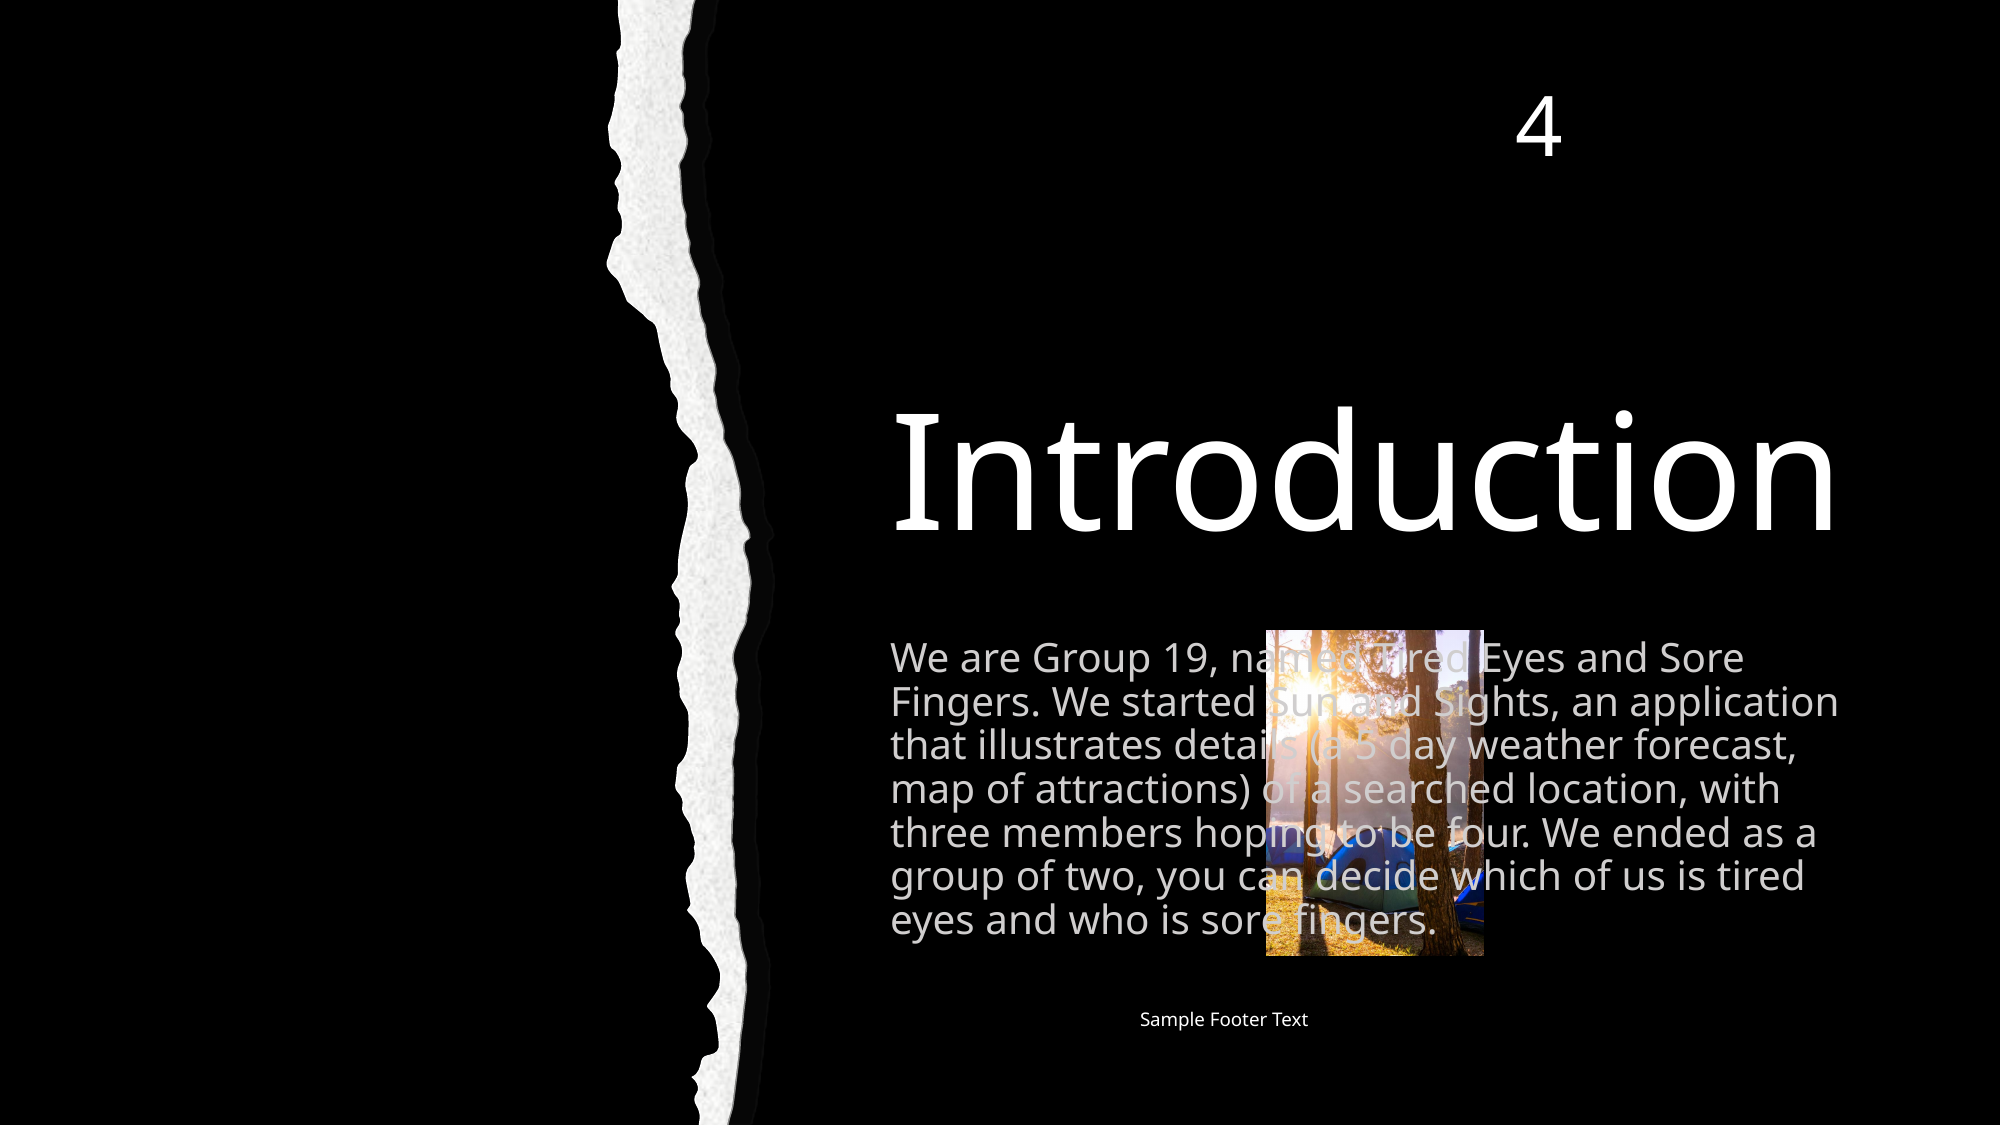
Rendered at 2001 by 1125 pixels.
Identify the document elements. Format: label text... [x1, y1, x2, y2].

text_box Sample Footer Text [1125, 999, 1876, 1060]
picture [0, 0, 748, 1125]
text_box 3 [1500, 65, 1876, 191]
title Introduction [875, 249, 1876, 574]
list We are Group 19, named Tired Eyes and Sore Fingers. We started Sun and Sights, an application that illustrates details (a 5 day weather forecast, map of attractions) of a searched location, with three members hoping to be four. We ended as a group of two, you can decide which of us is tired eyes and who is sore fingers. [875, 630, 1876, 957]
